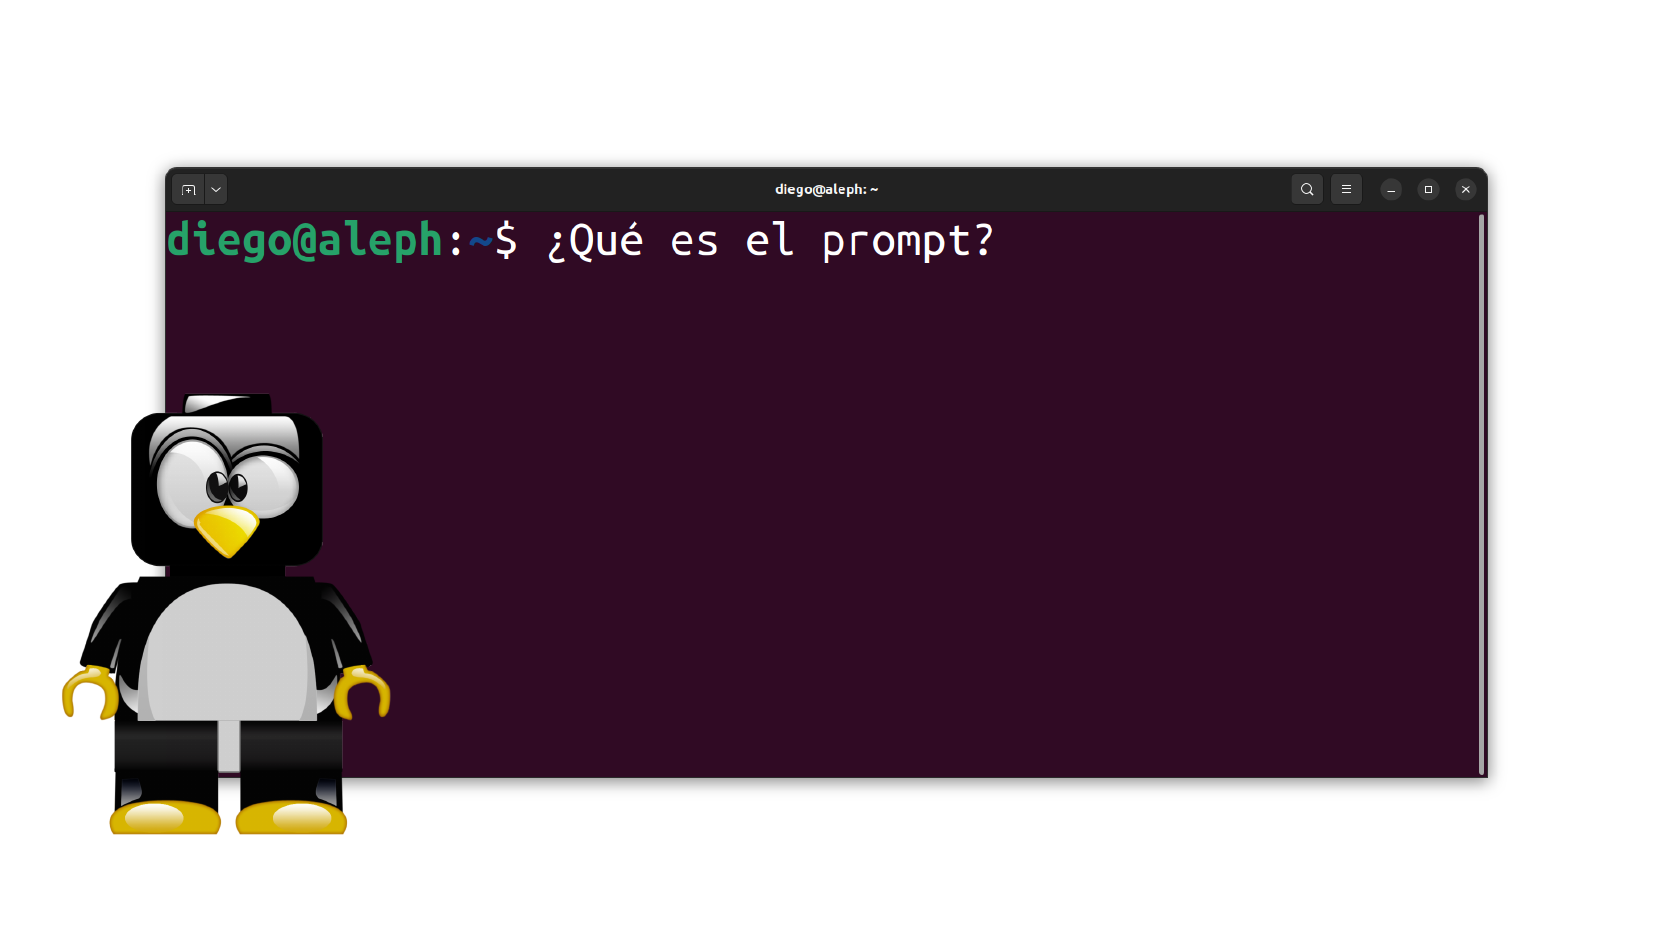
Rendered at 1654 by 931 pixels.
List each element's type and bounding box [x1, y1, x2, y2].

picture [0, 146, 1511, 850]
